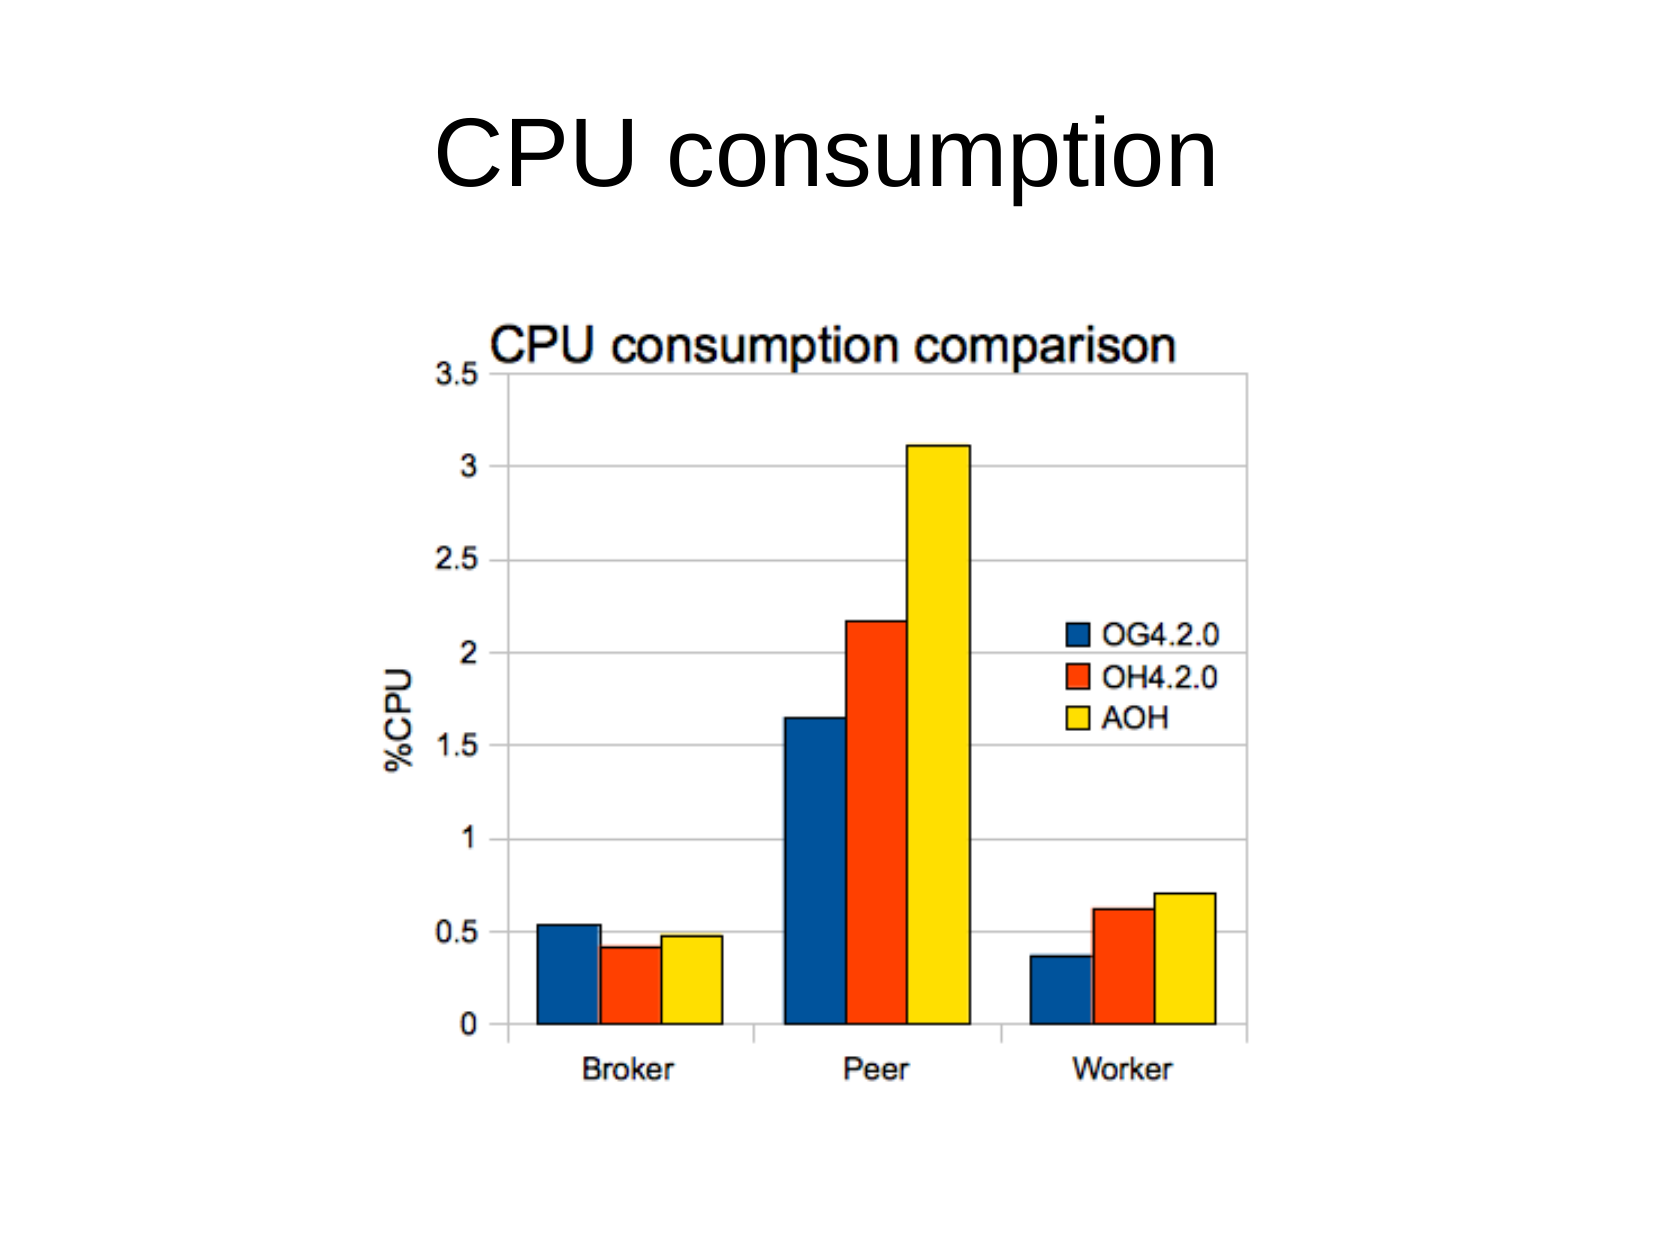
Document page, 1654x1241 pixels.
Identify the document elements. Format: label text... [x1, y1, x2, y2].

title CPU consumption [82, 49, 1571, 257]
picture [366, 290, 1287, 1109]
